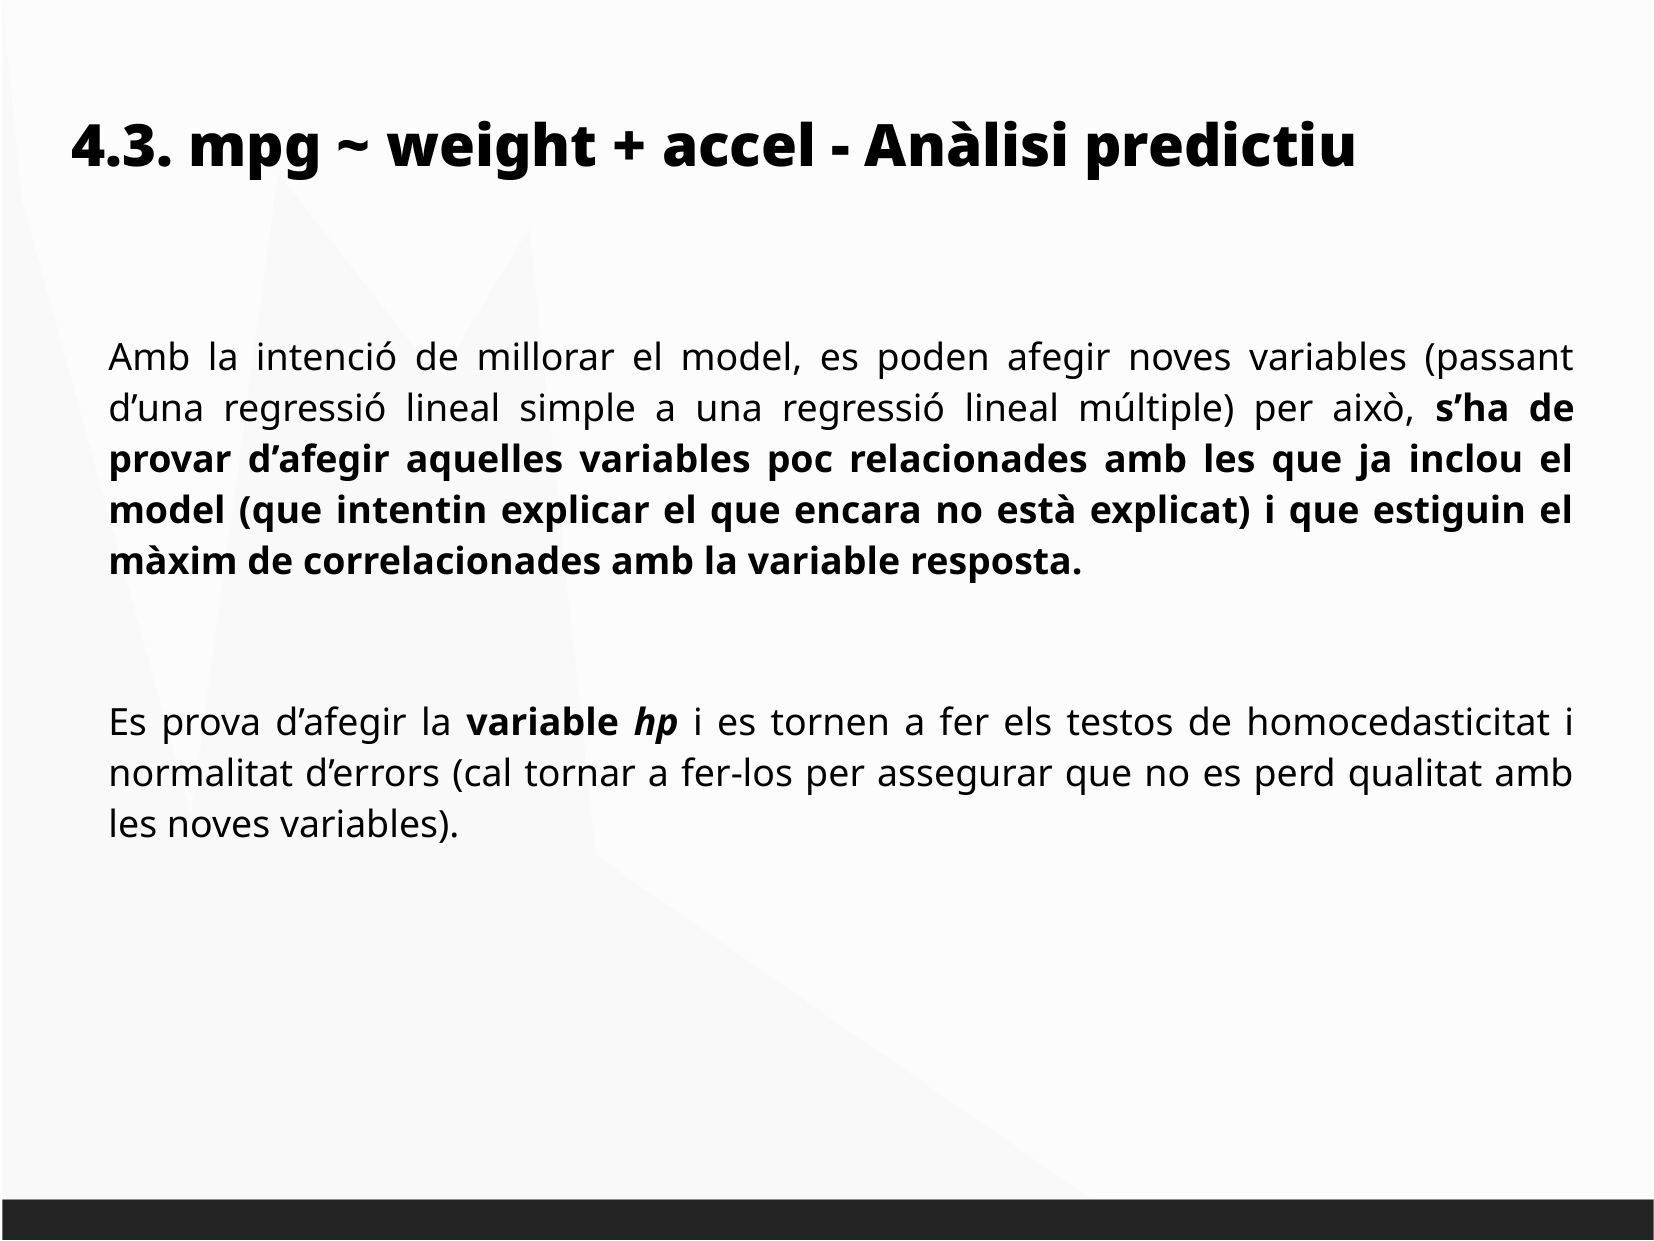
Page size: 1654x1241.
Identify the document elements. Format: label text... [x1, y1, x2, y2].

picture [2, 0, 1654, 1241]
title 4.3. mpg ~ weight + accel - Anàlisi predictiu [71, 100, 1560, 188]
list Amb la intenció de millorar el model, es poden afegir noves variables (passant d’una regressió lineal simple a una regressió lineal múltiple) per això, s’ha de provar d’afegir aquelles variables poc relacionades amb les que ja inclou el model (que intentin explicar el que encara no està explicat) i que estiguin el màxim de correlacionades amb la variable resposta. Es prova d’afegir la variable hp i es tornen a fer els testos de homocedasticitat i normalitat d’errors (cal tornar a fer-los per assegurar que no es perd qualitat amb les noves variables). [37, 330, 1576, 1051]
